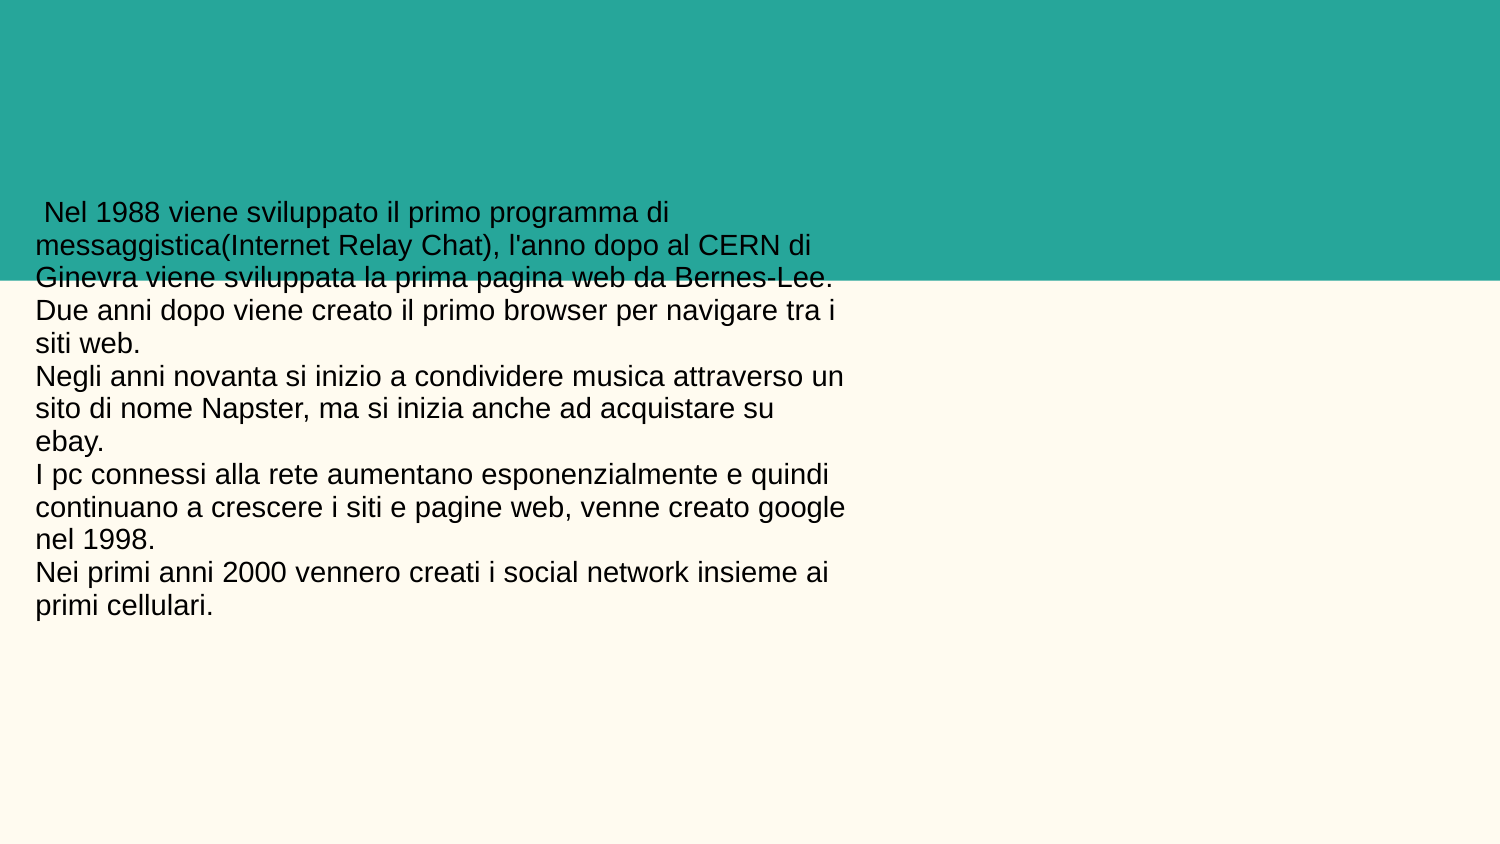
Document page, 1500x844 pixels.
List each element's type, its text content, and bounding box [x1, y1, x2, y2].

text_box Nel 1988 viene sviluppato il primo programma di messaggistica(Internet Relay Chat), l'anno dopo al CERN di Ginevra viene sviluppata la prima pagina web da Bernes-Lee. Due anni dopo viene creato il primo browser per navigare tra i siti web. Negli anni novanta si inizio a condividere musica attraverso un sito di nome Napster, ma si inizia anche ad acquistare su ebay. I pc connessi alla rete aumentano esponenzialmente e quindi continuano a crescere i siti e pagine web, venne creato google nel 1998. Nei primi anni 2000 vennero creati i social network insieme ai primi cellulari. [35, 35, 851, 815]
